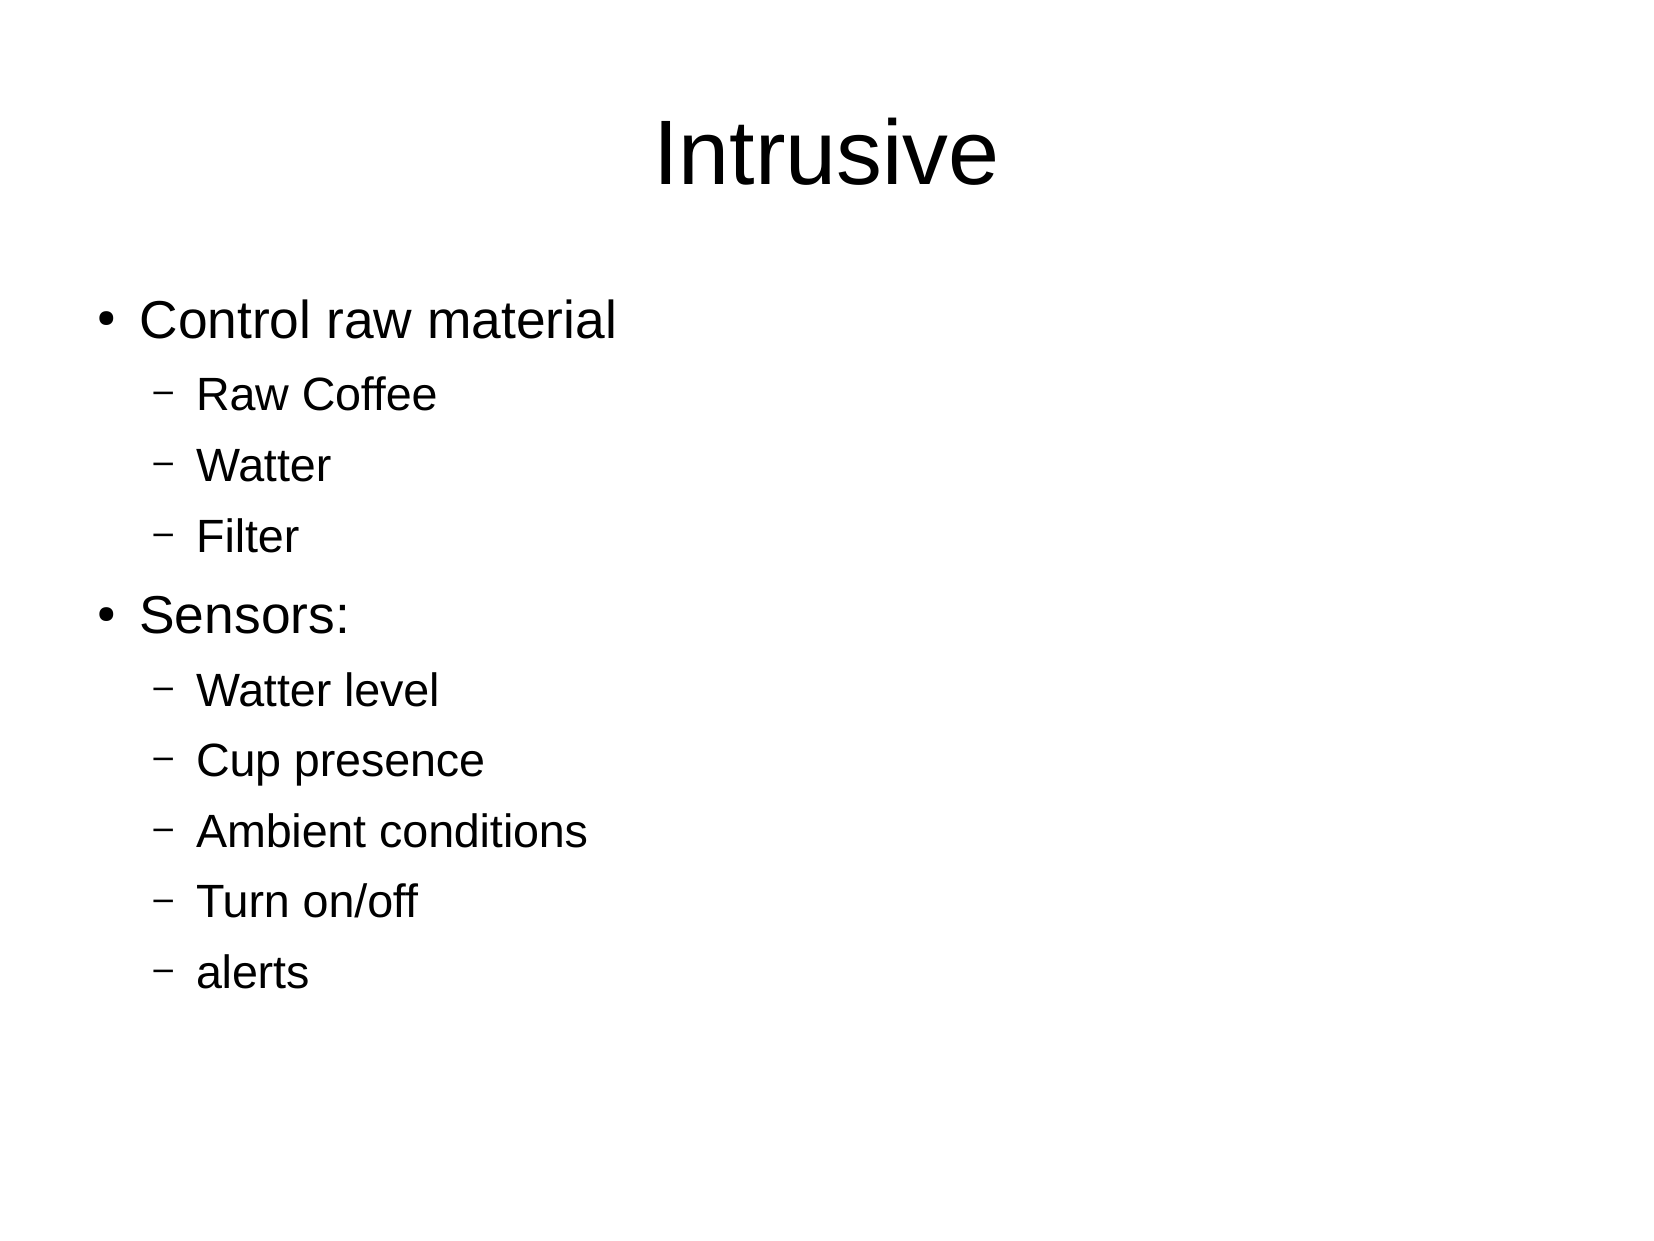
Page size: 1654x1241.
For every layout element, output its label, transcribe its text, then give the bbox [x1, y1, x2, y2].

title Intrusive [82, 49, 1571, 257]
list Control raw material Raw Coffee Watter Filter Sensors: Watter level Cup presence Ambient conditions Turn on/off alerts [82, 290, 1571, 1010]
